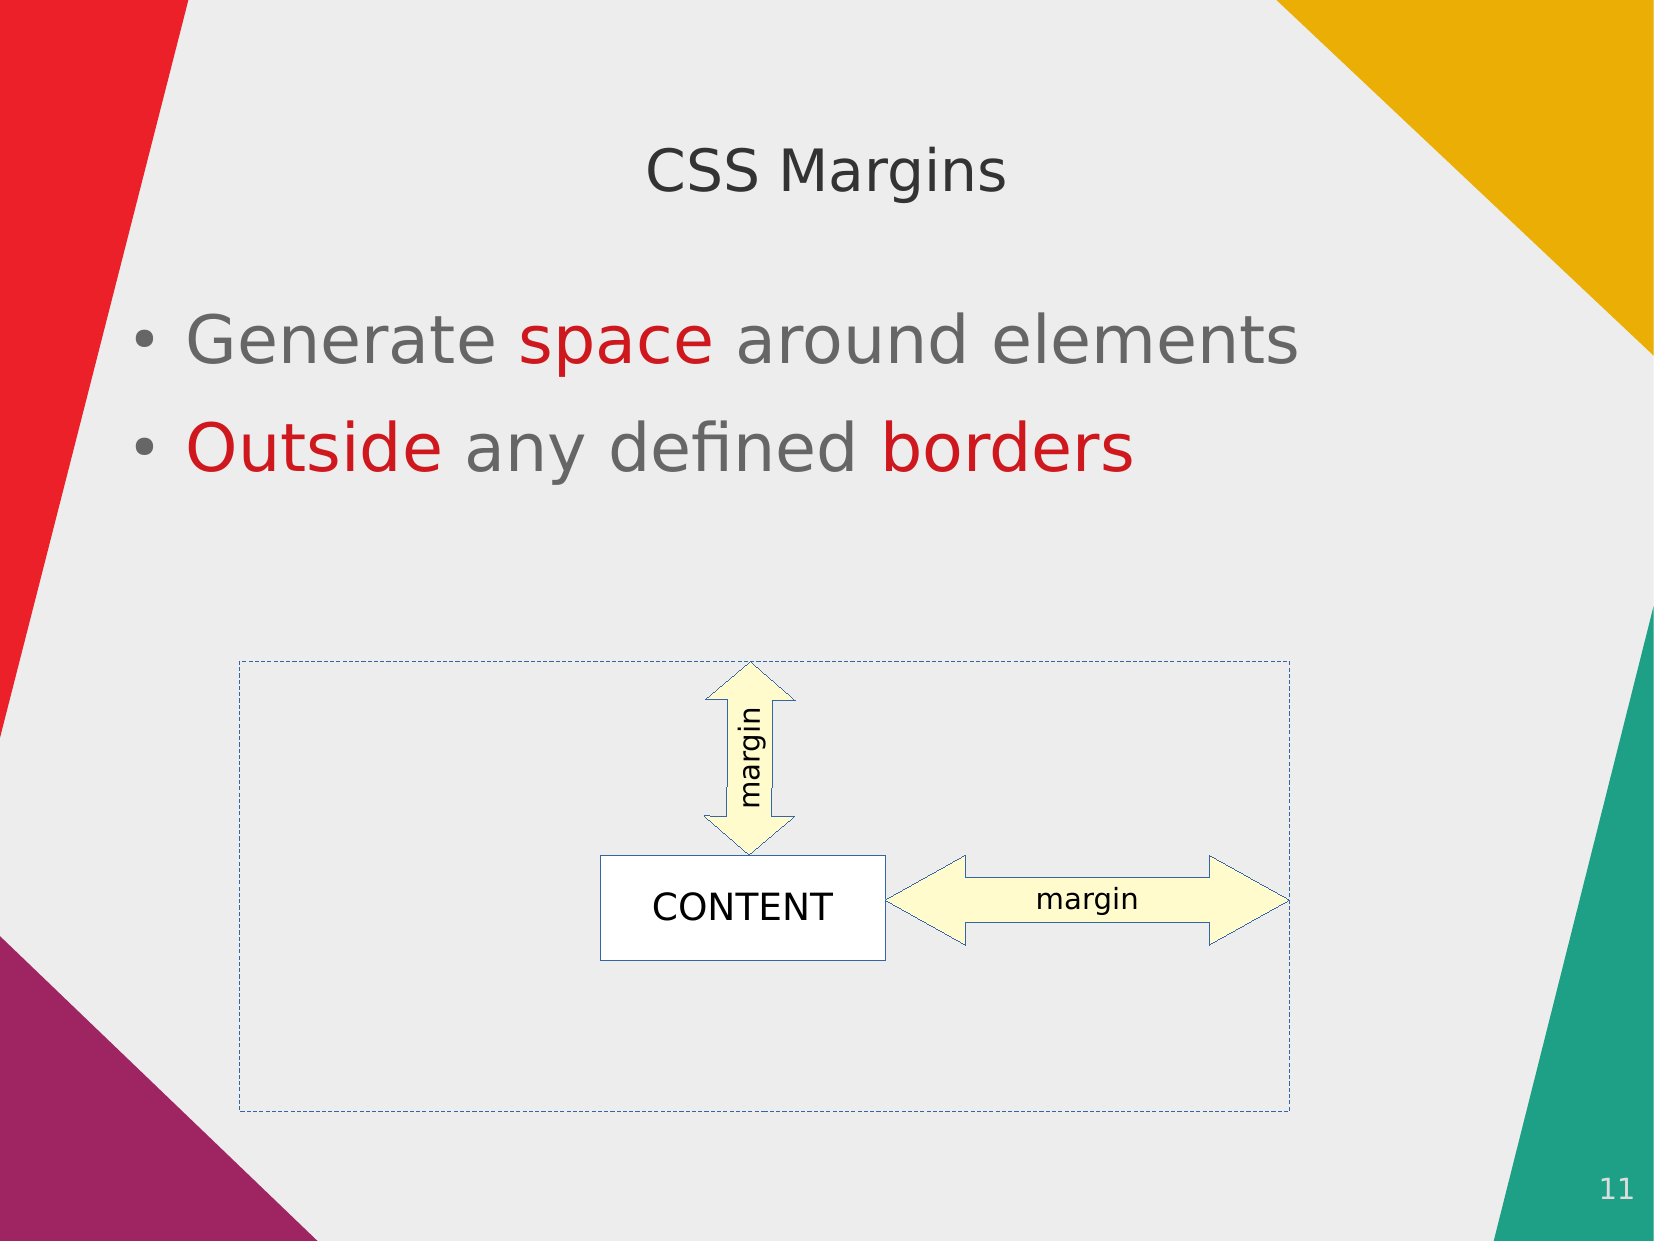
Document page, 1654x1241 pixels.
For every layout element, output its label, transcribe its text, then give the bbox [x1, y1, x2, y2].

title CSS Margins [114, 73, 1539, 271]
text_box CONTENT [600, 855, 886, 961]
text_box margin [704, 661, 796, 855]
text_box margin [885, 855, 1290, 946]
list Generate space around elements Outside any defined borders [114, 302, 1539, 1033]
